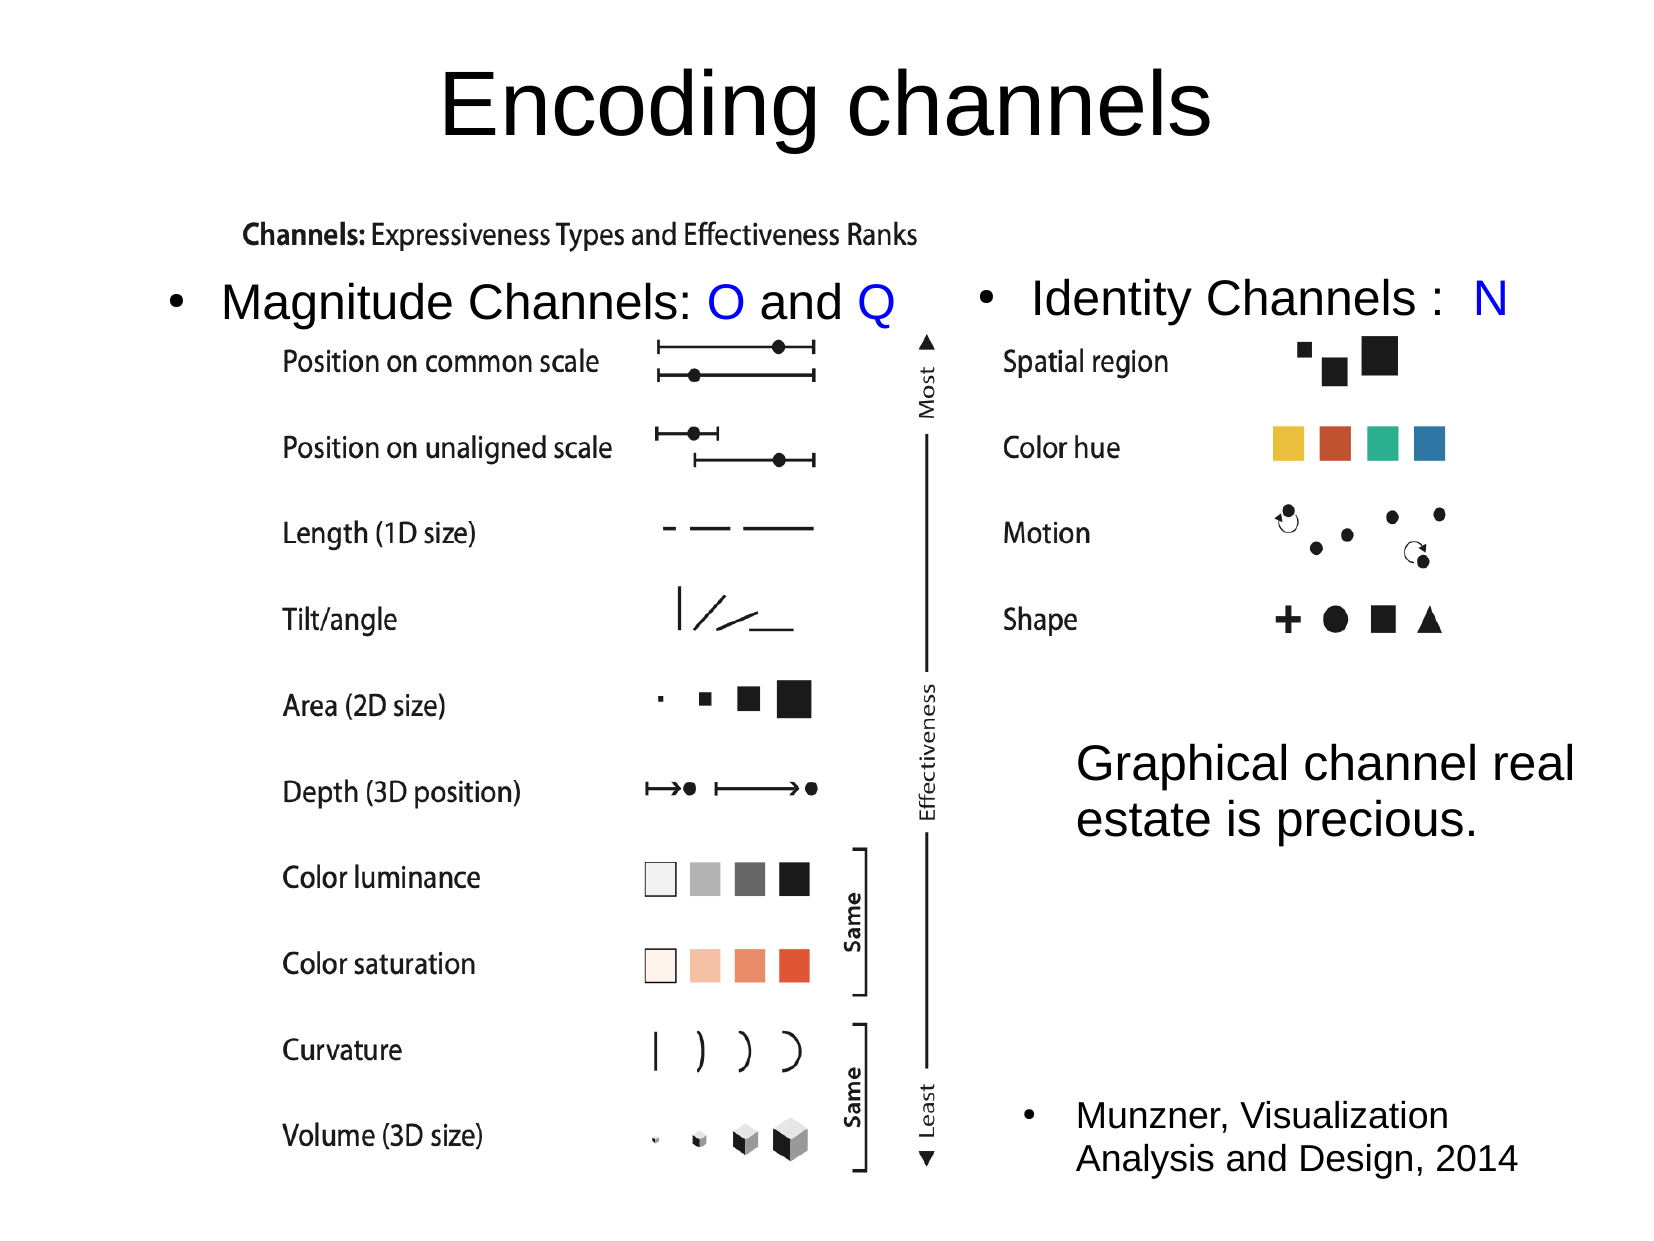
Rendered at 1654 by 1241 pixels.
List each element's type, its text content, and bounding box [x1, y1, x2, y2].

list Magnitude Channels: O and Q [150, 274, 931, 331]
list Graphical channel real estate is precious. [1005, 735, 1591, 1081]
picture [157, 177, 1606, 1227]
list Munzner, Visualization Analysis and Design, 2014 [1005, 1095, 1591, 1241]
list Identity Channels : N [960, 270, 1654, 326]
title Encoding channels [82, 0, 1571, 208]
